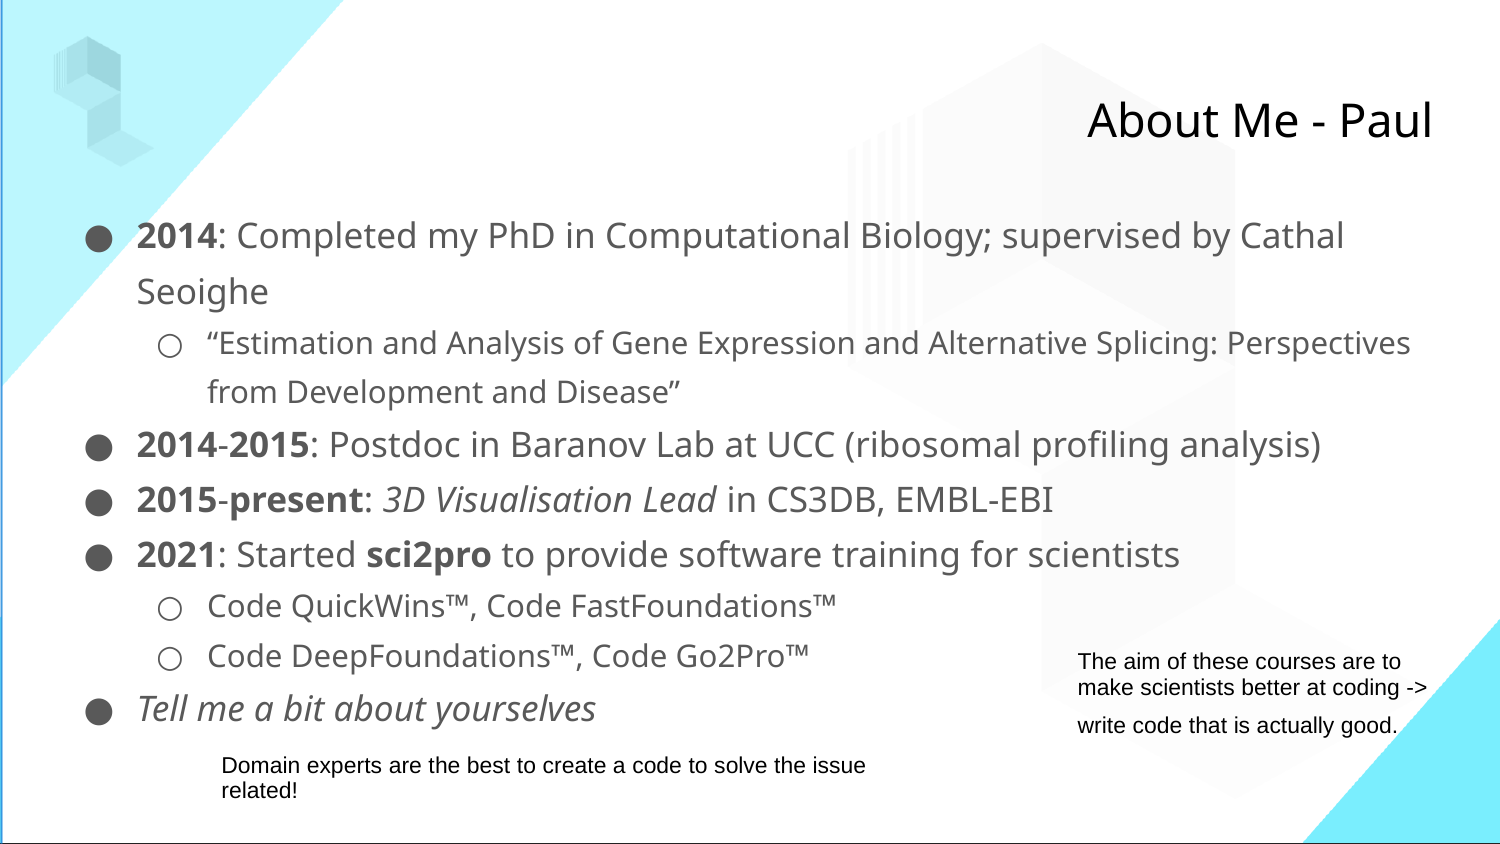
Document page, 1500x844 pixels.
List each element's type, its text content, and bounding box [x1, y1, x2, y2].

text_box The aim of these courses are to make scientists better at coding -> write code that is actually good. [1062, 641, 1477, 750]
picture [0, 0, 1500, 844]
list 2014: Completed my PhD in Computational Biology; supervised by Cathal Seoighe “Estimation and Analysis of Gene Expression and Alternative Splicing: Perspectives from Development and Disease” 2014-2015: Postdoc in Baranov Lab at UCC (ribosomal profiling analysis) 2015-present: 3D Visualisation Lead in CS3DB, EMBL-EBI 2021: Started sci2pro to provide software training for scientists Code QuickWins™, Code FastFoundations™ Code DeepFoundations™, Code Go2Pro™ Tell me a bit about yourselves [51, 189, 1449, 750]
title About Me - Paul [51, 72, 1449, 167]
text_box Domain experts are the best to create a code to solve the issue related! [206, 745, 916, 811]
